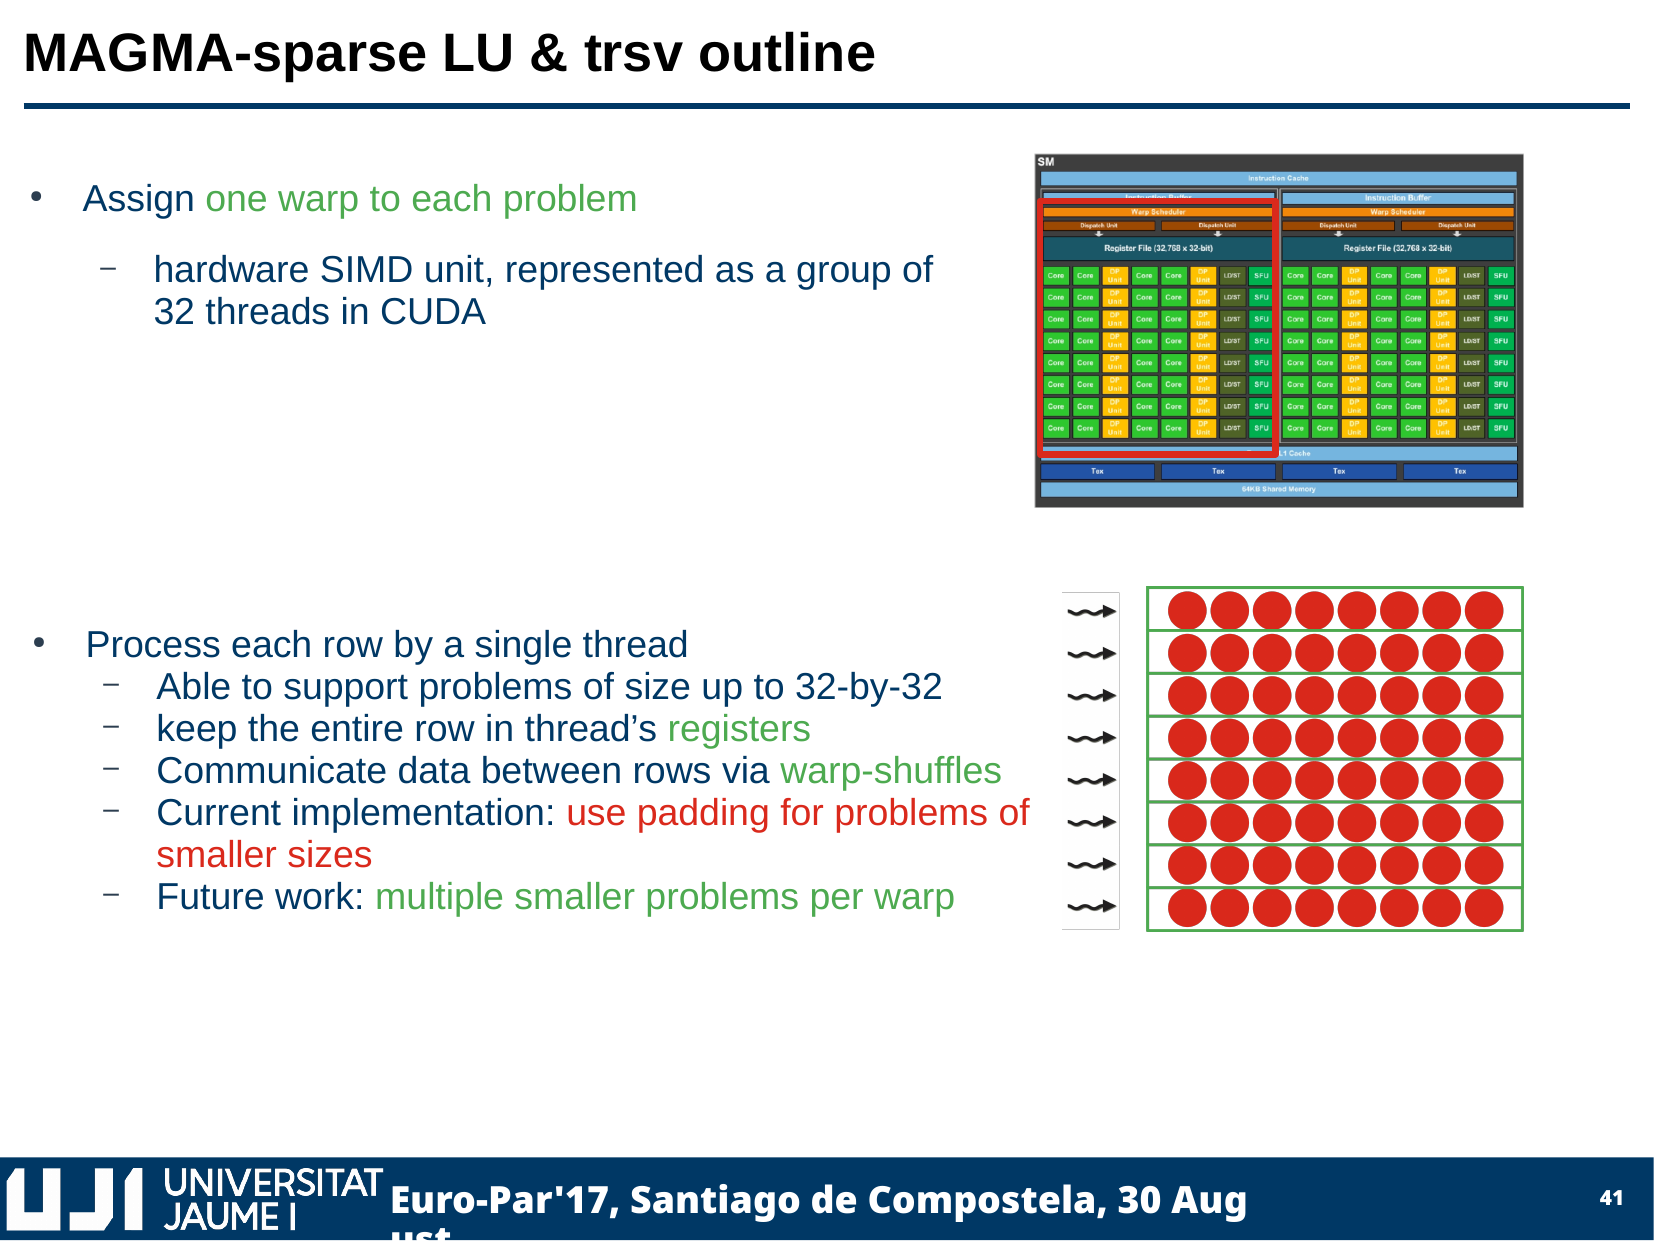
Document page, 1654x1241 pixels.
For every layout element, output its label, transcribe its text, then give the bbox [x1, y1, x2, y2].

picture [0, 1158, 390, 1241]
picture [1034, 153, 1524, 508]
title MAGMA-sparse LU & trsv outline [23, 0, 1630, 107]
list Assign one warp to each problem hardware SIMD unit, represented as a group of 32 threads in CUDA [11, 177, 945, 567]
text_box Process each row by a single thread Able to support problems of size up to 32-by-32 keep the entire row in thread’s registers Communicate data between rows via warp-shuffles Current implementation: use padding for problems of smaller sizes Future work: multiple smaller problems per warp [0, 615, 1062, 922]
picture [1062, 586, 1524, 932]
